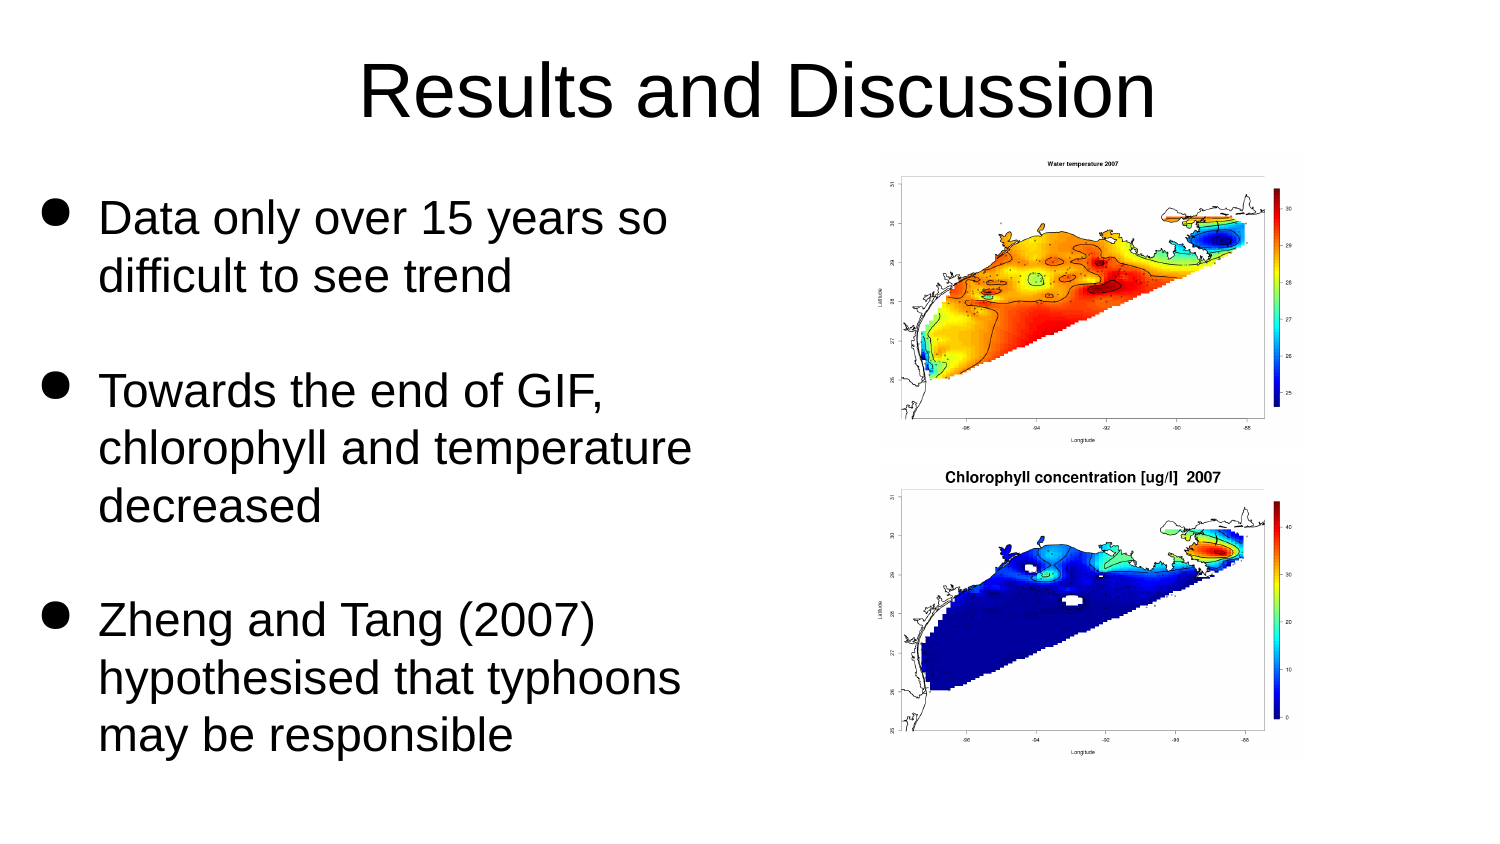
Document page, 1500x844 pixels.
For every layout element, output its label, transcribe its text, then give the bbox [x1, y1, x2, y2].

picture [876, 151, 1303, 450]
picture [876, 464, 1303, 763]
text_box Data only over 15 years so difficult to see trend Towards the end of GIF, chlorophyll and temperature decreased Zheng and Tang (2007) hypothesised that typhoons may be responsible [23, 186, 724, 763]
text_box Results and Discussion [83, 13, 1433, 160]
